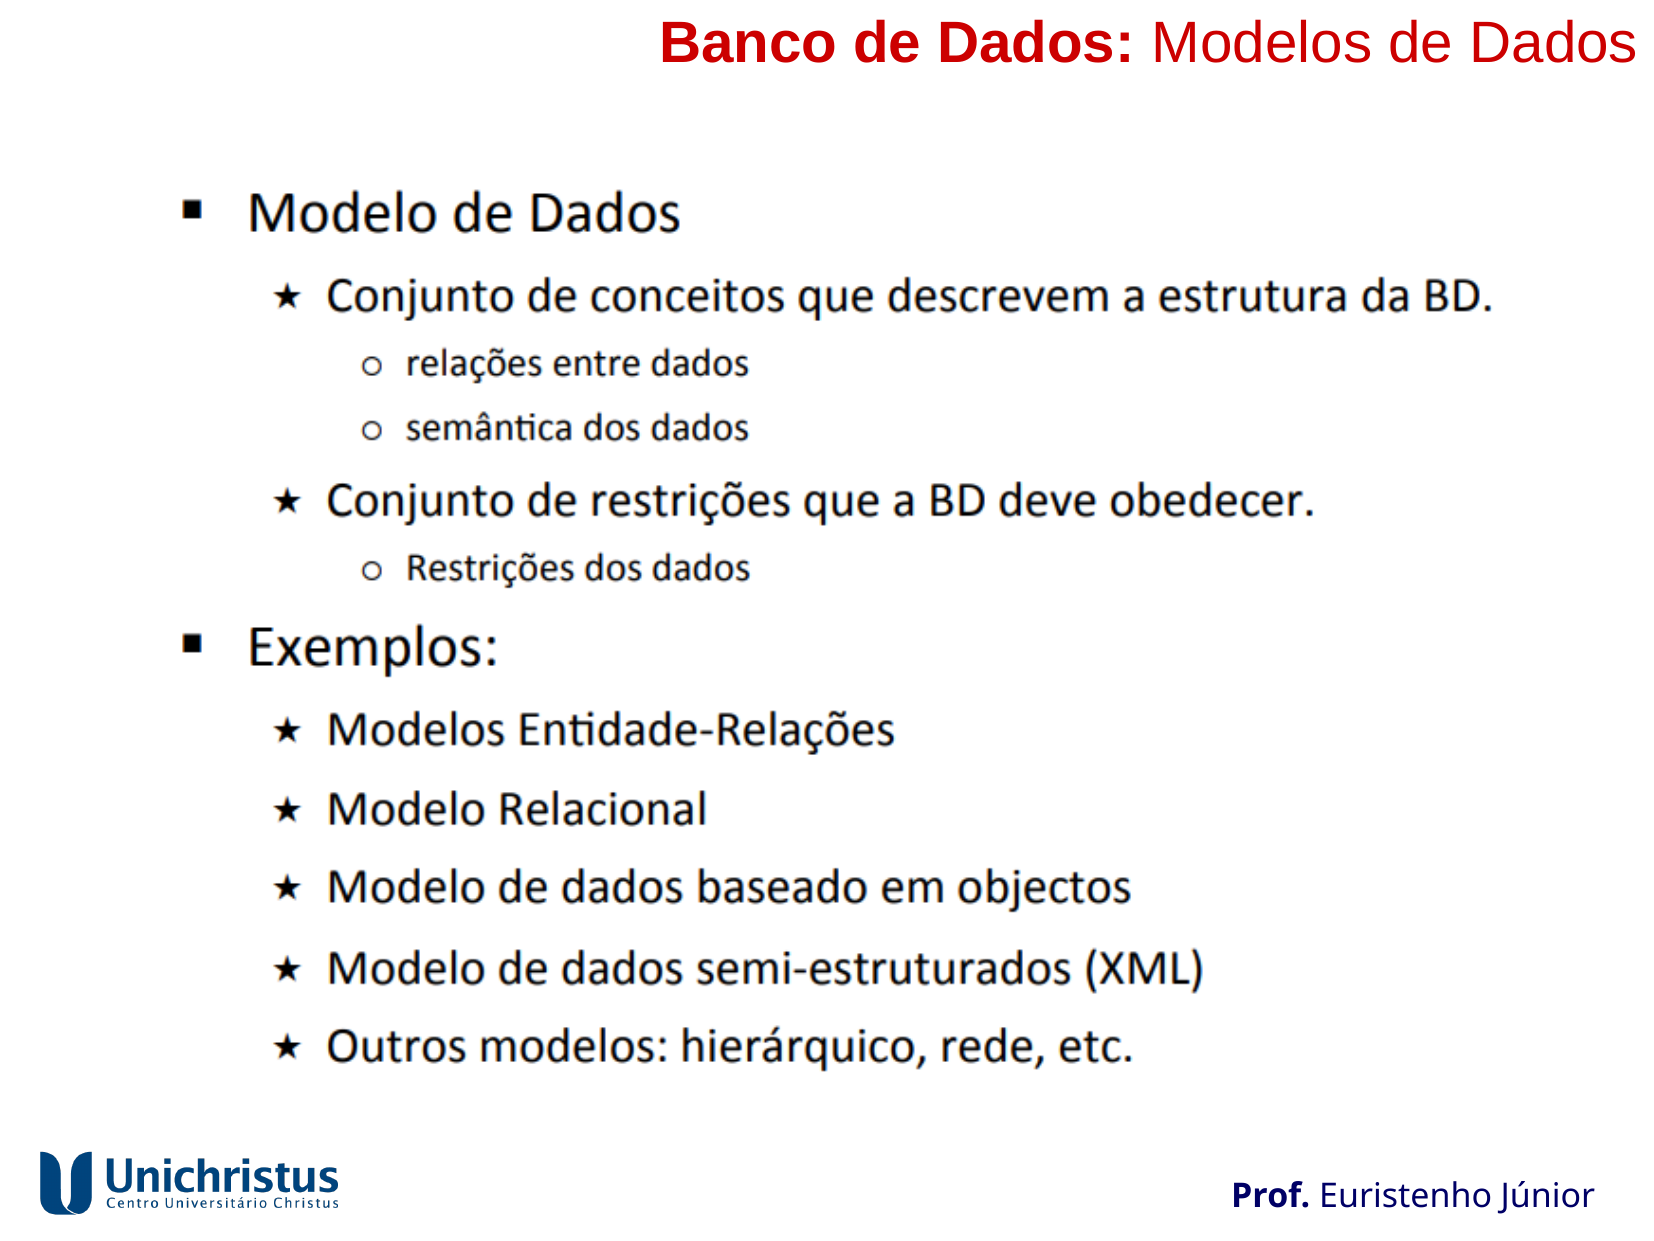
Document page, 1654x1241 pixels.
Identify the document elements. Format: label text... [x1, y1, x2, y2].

picture [164, 177, 1512, 1098]
text_box Prof. Euristenho Júnior [1216, 1163, 1654, 1224]
text_box Banco de Dados: Modelos de Dados [644, 2, 1654, 83]
picture [35, 1148, 343, 1217]
